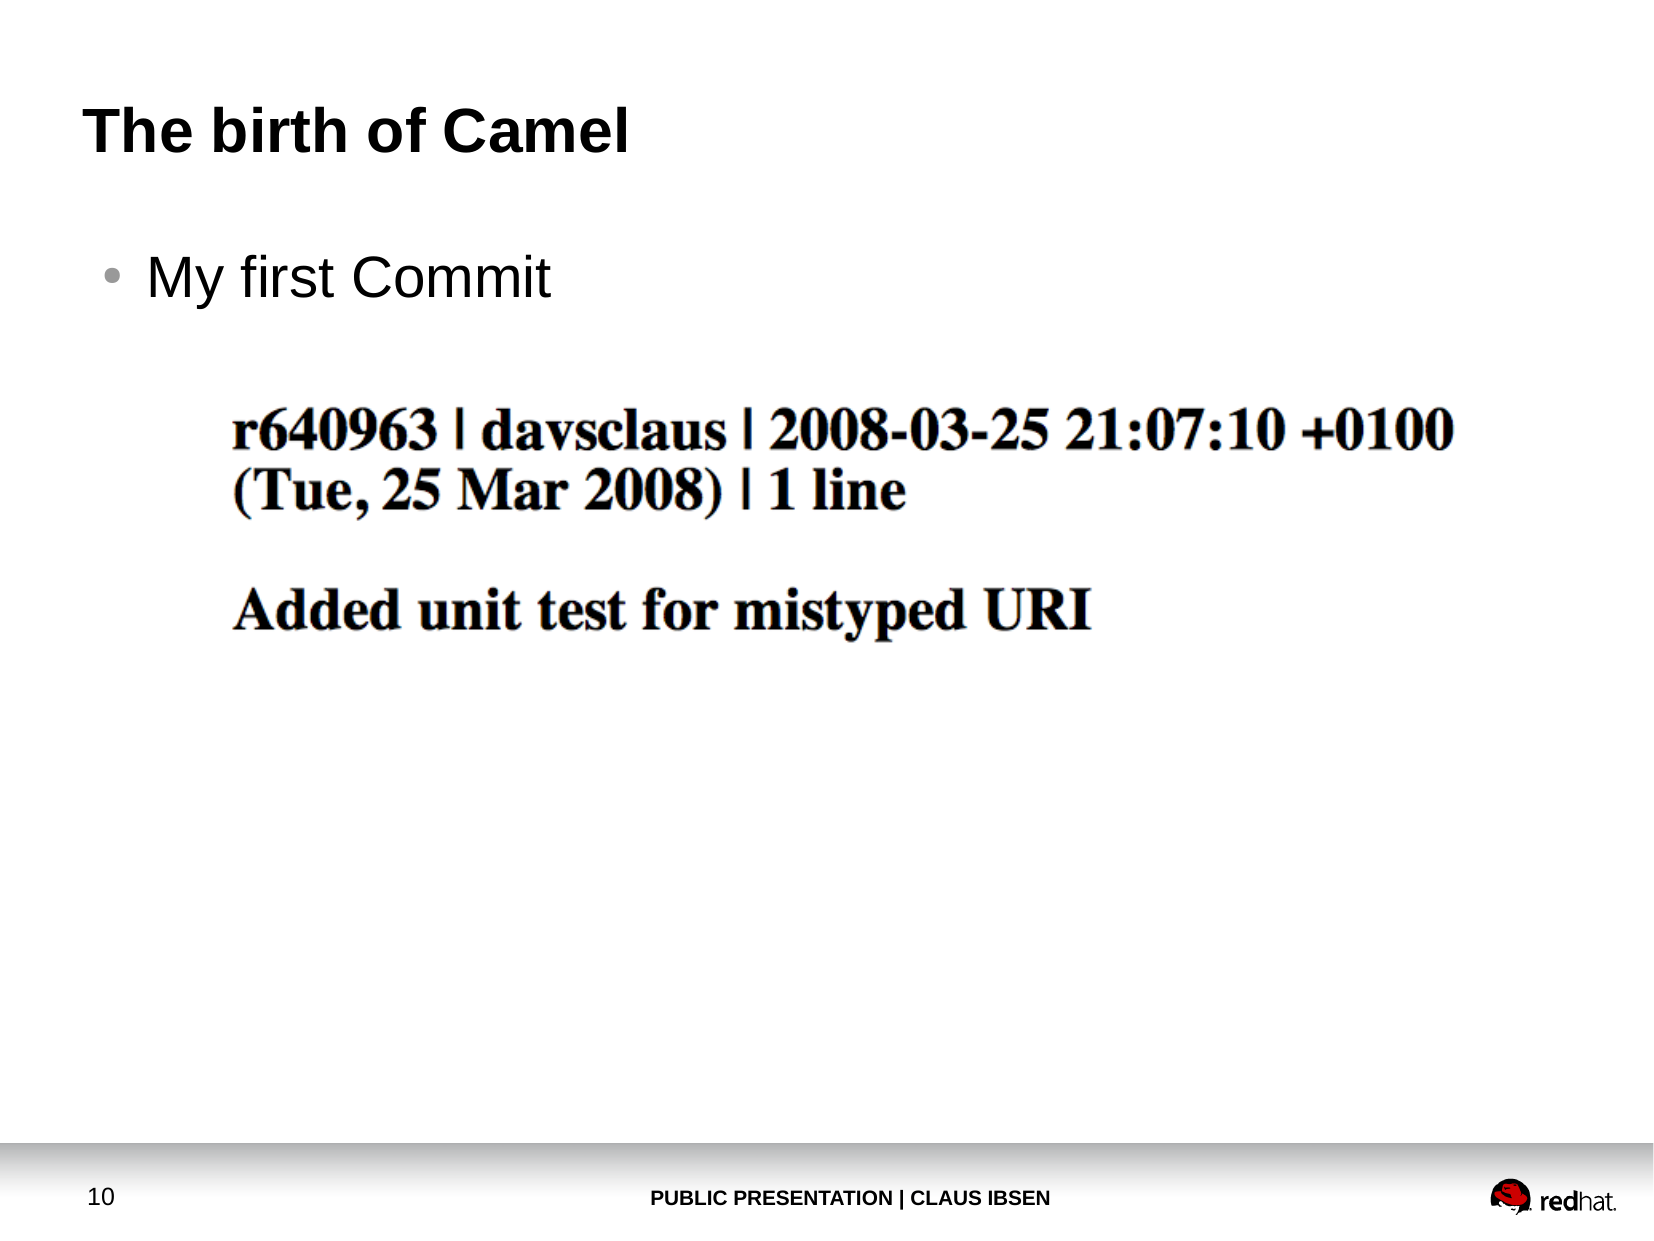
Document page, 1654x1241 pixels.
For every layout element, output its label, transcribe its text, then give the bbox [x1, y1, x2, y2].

title The birth of Camel [82, 37, 1571, 226]
list My first Commit [86, 244, 1576, 1039]
picture [188, 361, 1501, 713]
picture [0, 1143, 1654, 1241]
